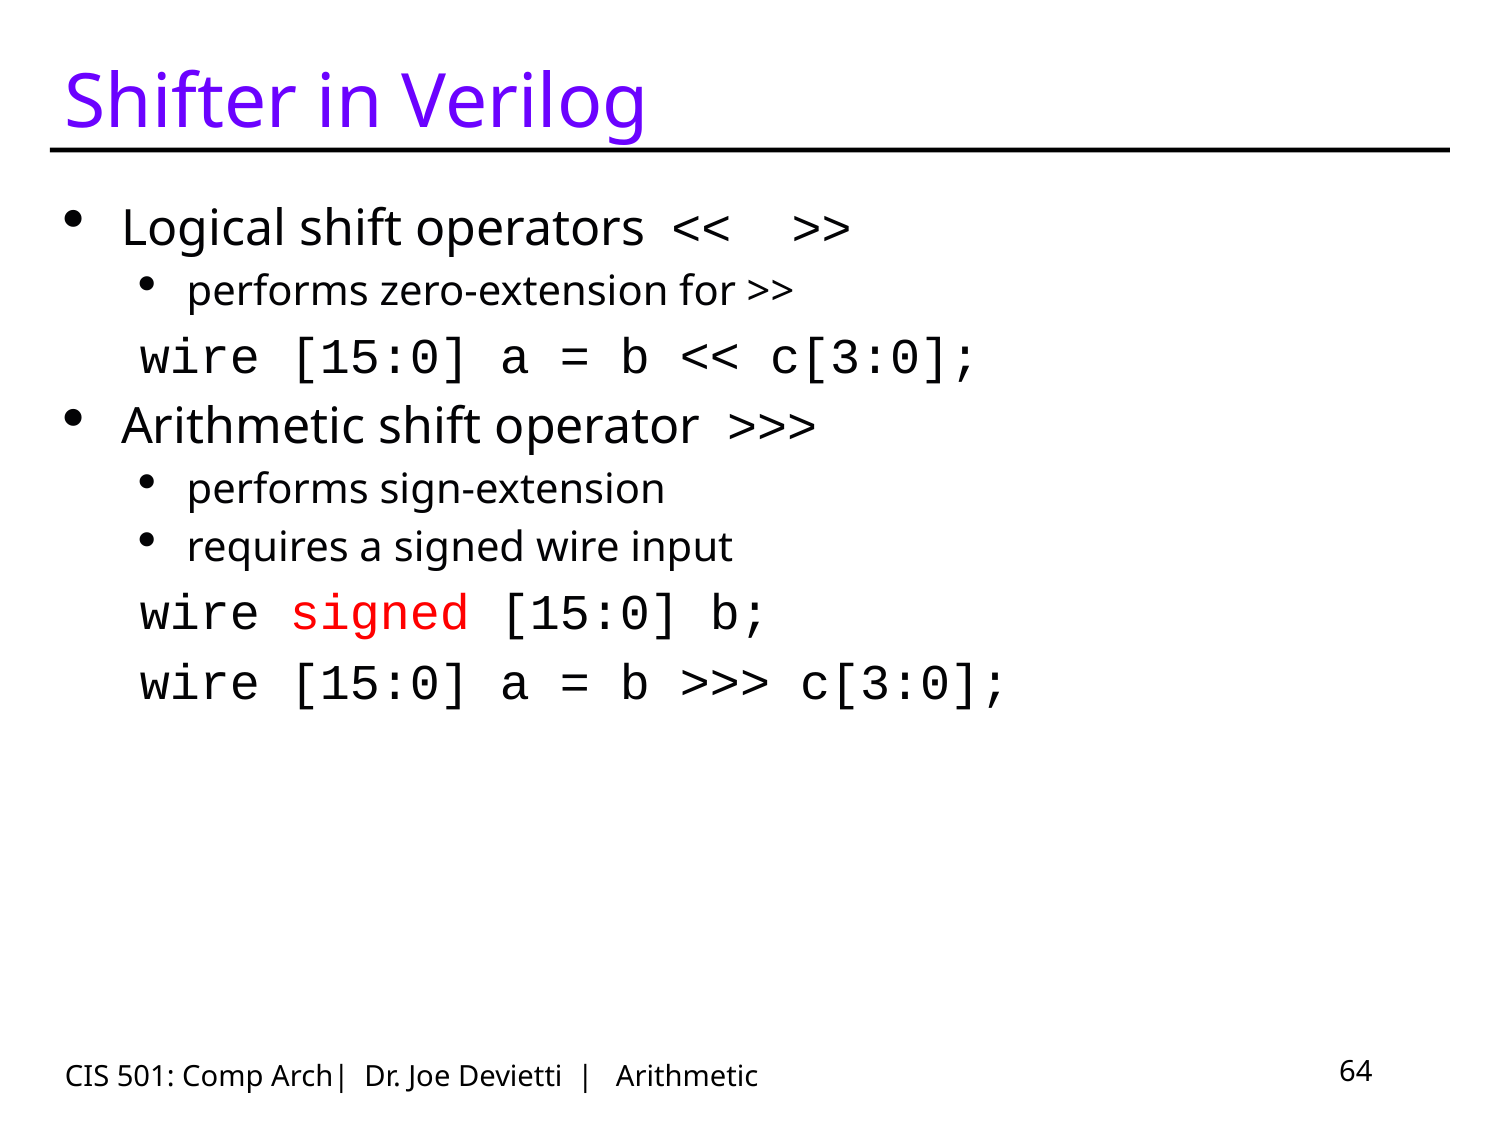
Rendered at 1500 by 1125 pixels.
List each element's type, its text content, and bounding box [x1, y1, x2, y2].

text_box <number> [1074, 1049, 1388, 1100]
text_box Shifter in Verilog [49, 37, 1363, 150]
text_box Logical shift operators << >> performs zero-extension for >> wire [15:0] a = b << c[3:0]; Arithmetic shift operator >>> performs sign-extension requires a signed wire input wire signed [15:0] b; wire [15:0] a = b >>> c[3:0]; [49, 187, 1450, 1025]
text_box CIS 501: Comp Arch| Dr. Joe Devietti | Arithmetic [49, 1049, 988, 1100]
